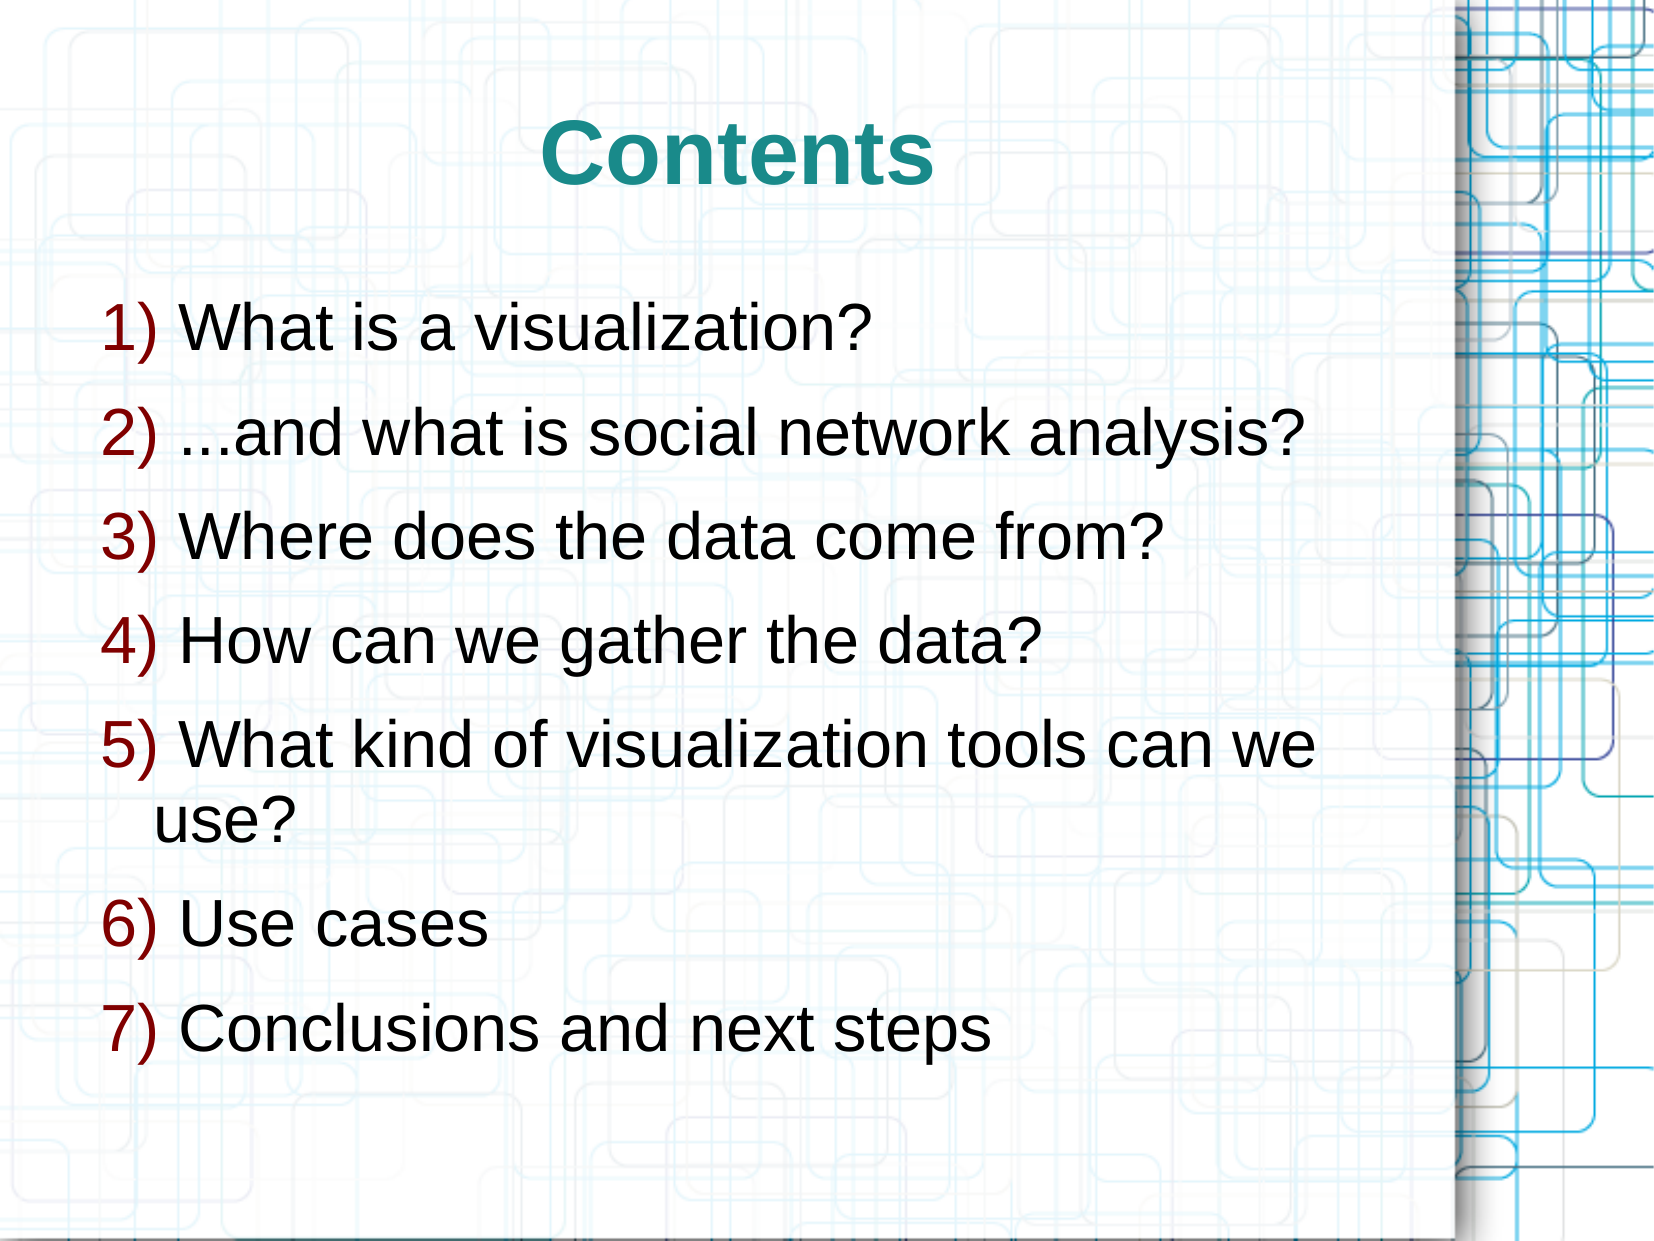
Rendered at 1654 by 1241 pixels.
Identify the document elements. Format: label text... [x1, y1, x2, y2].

picture [0, 0, 1654, 1241]
list What is a visualization? ...and what is social network analysis? Where does the data come from? How can we gather the data? What kind of visualization tools can we use? Use cases Conclusions and next steps [82, 290, 1418, 1109]
title Contents [59, 49, 1418, 257]
